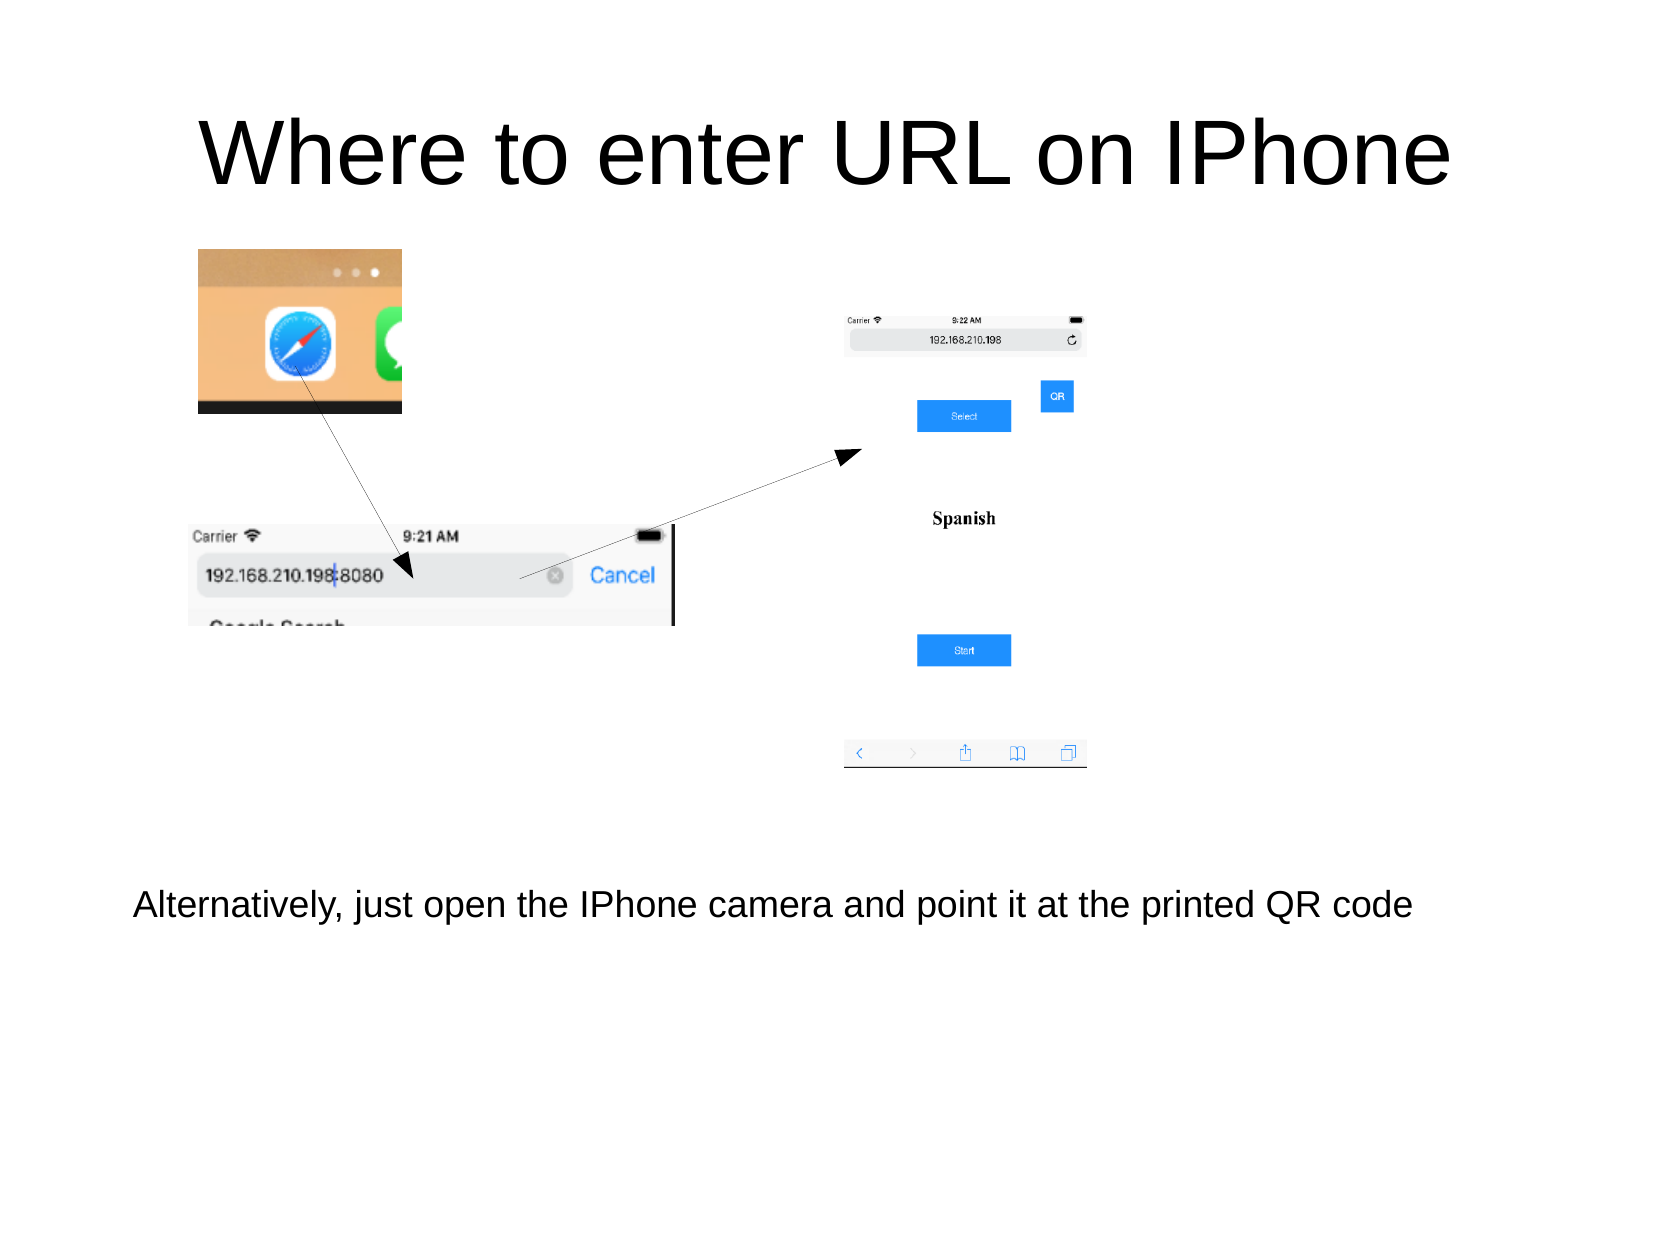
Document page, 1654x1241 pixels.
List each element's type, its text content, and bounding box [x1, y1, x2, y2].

title Where to enter URL on IPhone [82, 49, 1571, 257]
text_box Alternatively, just open the IPhone camera and point it at the printed QR code [118, 876, 1429, 934]
picture [844, 316, 1087, 768]
picture [198, 249, 402, 414]
picture [188, 524, 675, 626]
